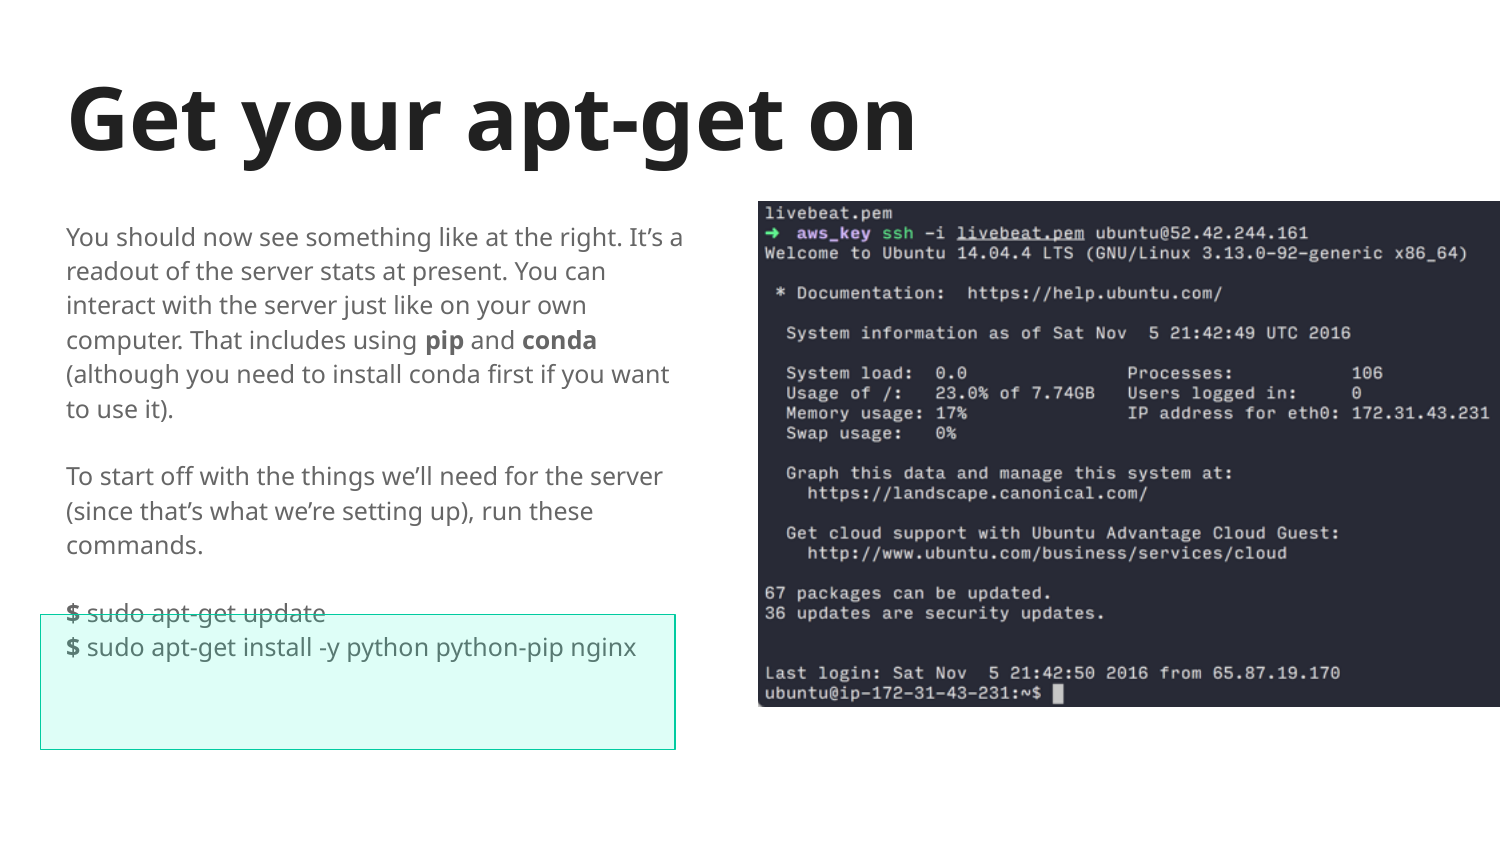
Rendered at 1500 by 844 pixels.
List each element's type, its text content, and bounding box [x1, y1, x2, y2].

text_box [42, 616, 673, 748]
picture [758, 201, 1500, 707]
list You should now see something like at the right. It’s a readout of the server stats at present. You can interact with the server just like on your own computer. That includes using pip and conda (although you need to install conda first if you want to use it). To start off with the things we’ll need for the server (since that’s what we’re setting up), run these commands. $ sudo apt-get update $ sudo apt-get install -y python python-pip nginx [51, 201, 708, 750]
title Get your apt-get on [51, 48, 1449, 180]
